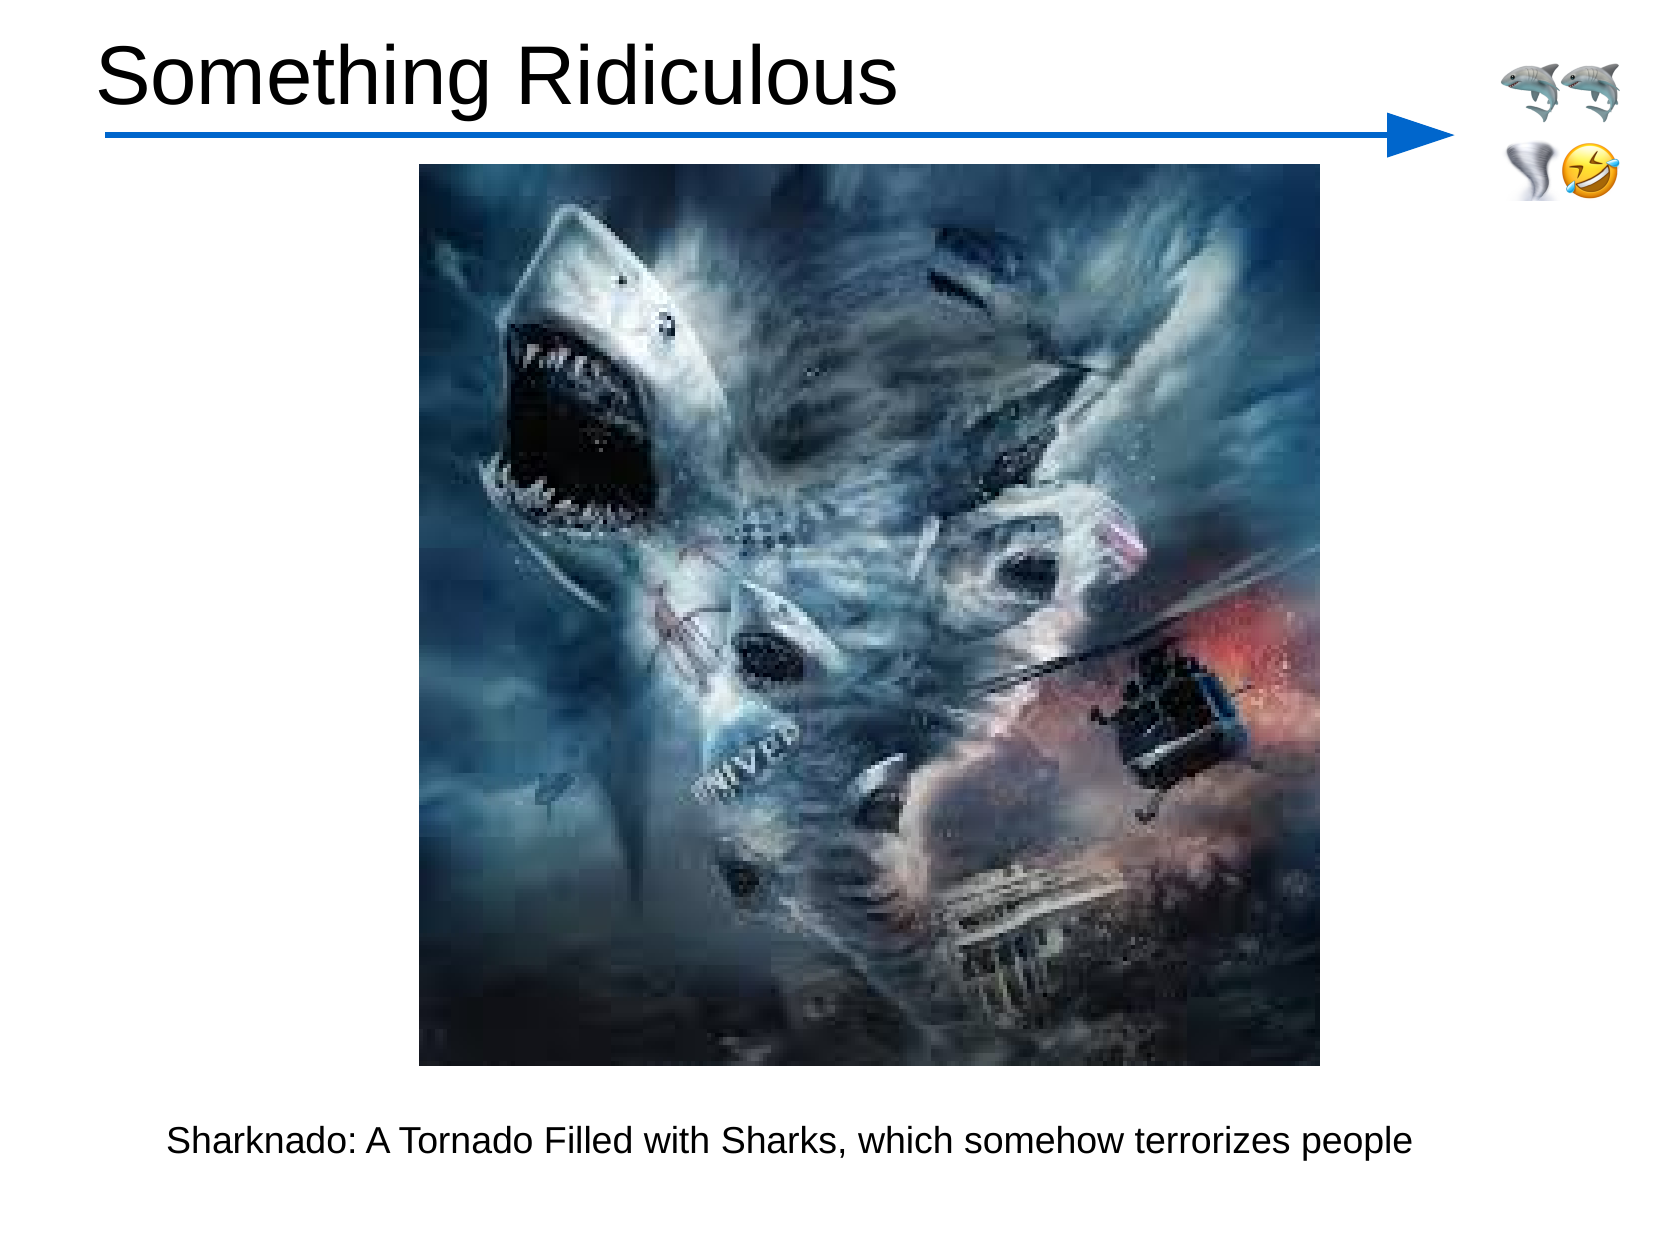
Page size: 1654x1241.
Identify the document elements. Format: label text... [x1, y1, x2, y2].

picture [419, 240, 1320, 1066]
text_box Sharknado: A Tornado Filled with Sharks, which somehow terrorizes people [134, 1095, 1530, 1186]
picture [1499, 140, 1620, 201]
text_box Something Ridiculous [63, 5, 1380, 240]
picture [1499, 63, 1620, 124]
